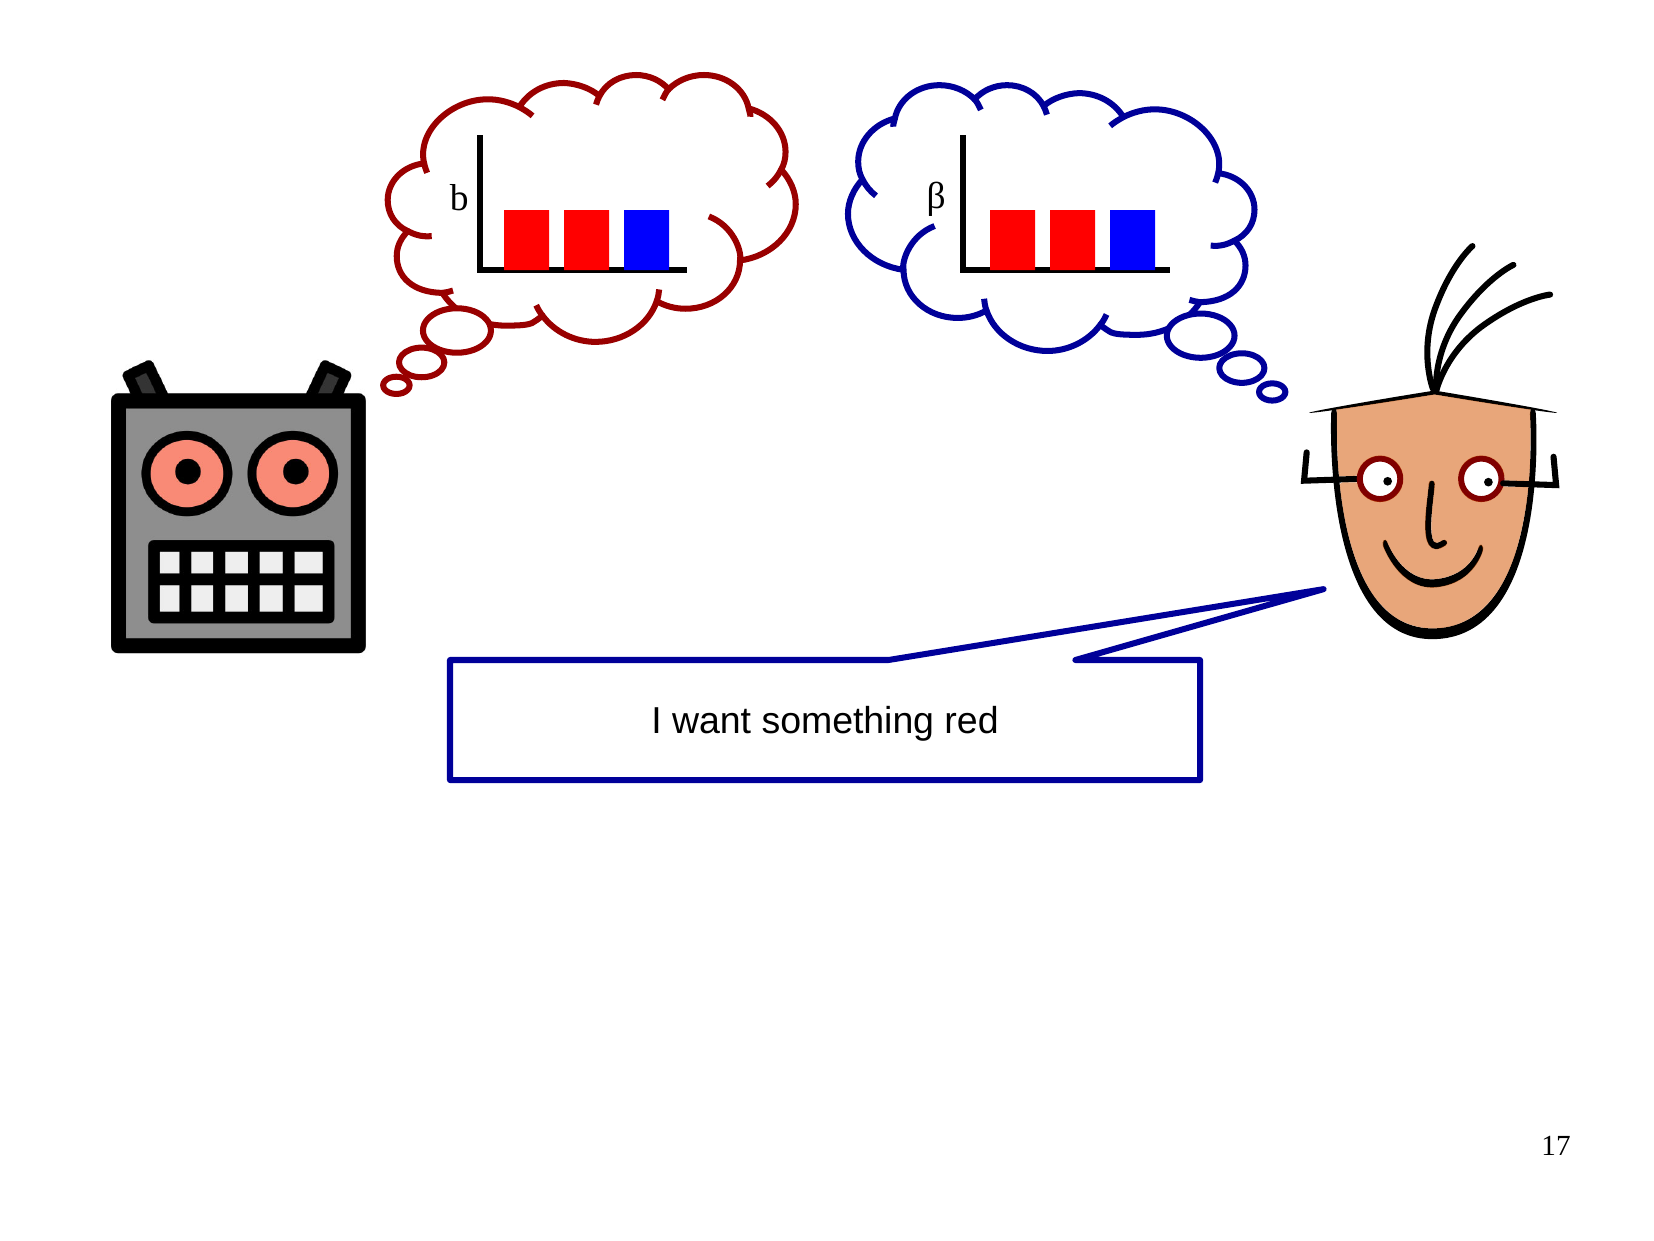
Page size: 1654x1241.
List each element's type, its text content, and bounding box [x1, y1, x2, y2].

text_box [847, 85, 1255, 358]
text_box b [435, 169, 490, 241]
text_box [383, 376, 410, 394]
text_box [398, 347, 445, 378]
text_box [1219, 353, 1265, 383]
picture [86, 359, 391, 665]
text_box [1259, 383, 1286, 401]
text_box [387, 75, 796, 353]
picture [1297, 240, 1563, 643]
text_box I want something red [450, 589, 1324, 781]
text_box β [911, 167, 967, 238]
